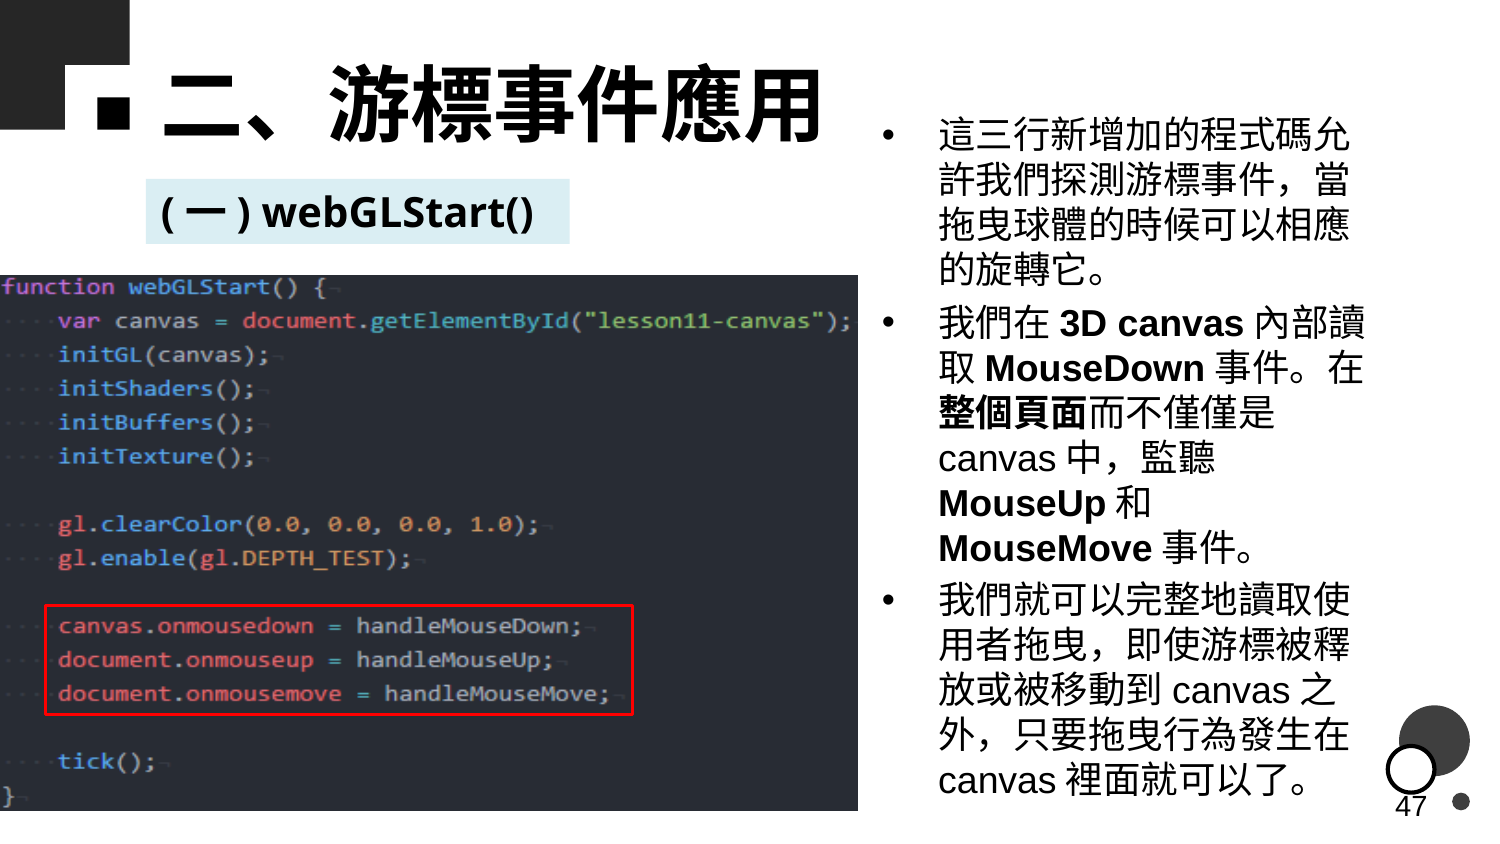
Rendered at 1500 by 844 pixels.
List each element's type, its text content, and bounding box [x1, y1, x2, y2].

title 二、游標事件應用 [145, 32, 1105, 173]
text_box [1452, 792, 1470, 811]
picture [0, 275, 848, 811]
text_box [97, 97, 130, 130]
text_box [1388, 705, 1470, 782]
list 這三行新增加的程式碼允許我們探測游標事件，當拖曳球體的時候可以相應的旋轉它。 我們在3D canvas內部讀取MouseDown事件。在整個頁面而不僅僅是canvas中，監聽MouseUp和MouseMove事件。 我們就可以完整地讀取使用者拖曳，即使游標被釋放或被移動到canvas之外，只要拖曳行為發生在canvas裡面就可以了。 [848, 104, 1388, 825]
slide_number <number> [1092, 782, 1443, 827]
text_box [0, 0, 130, 130]
text_box (一) webGLStart() [145, 178, 570, 244]
